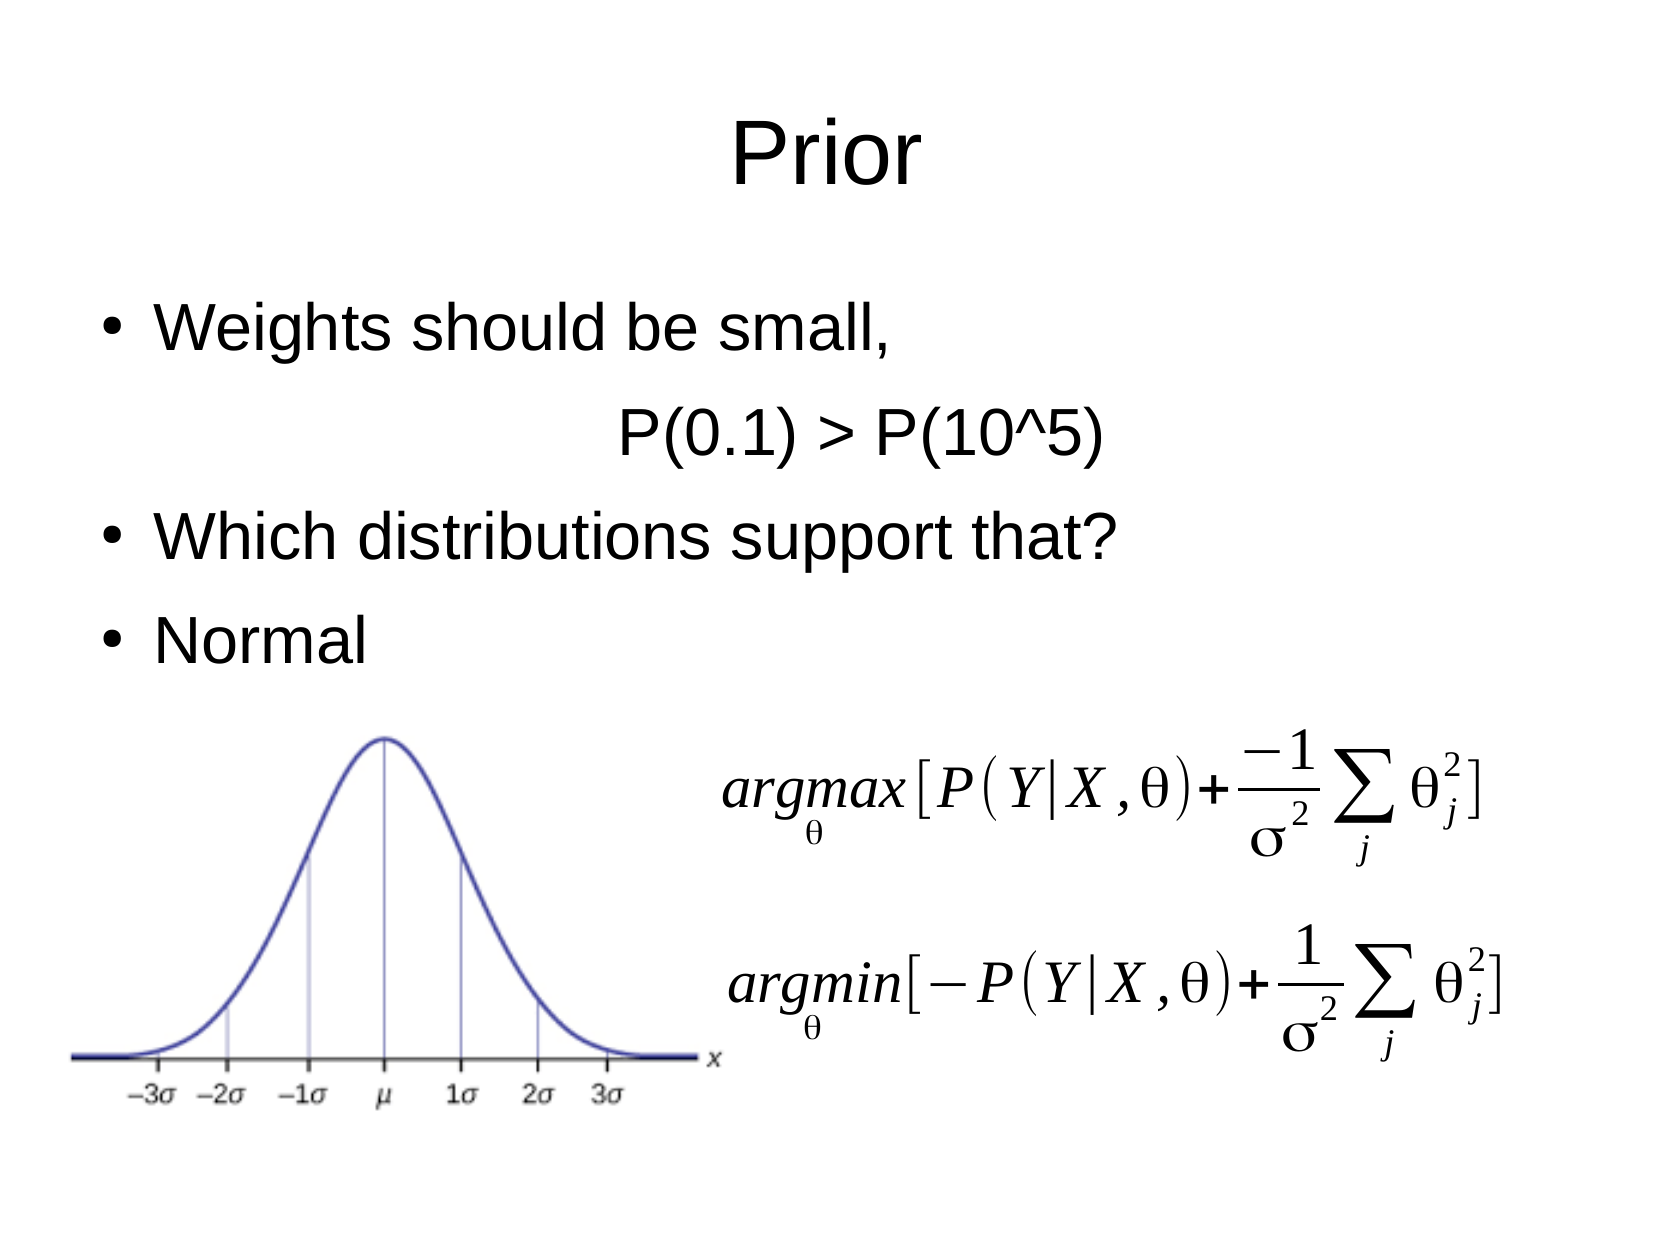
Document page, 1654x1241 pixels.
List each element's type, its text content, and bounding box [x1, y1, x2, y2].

picture [36, 725, 758, 1126]
chart [711, 911, 1520, 1062]
list Weights should be small, P(0.1) > P(10^5) Which distributions support that? Normal [82, 290, 1571, 1010]
chart [705, 716, 1497, 867]
title Prior [82, 49, 1571, 257]
